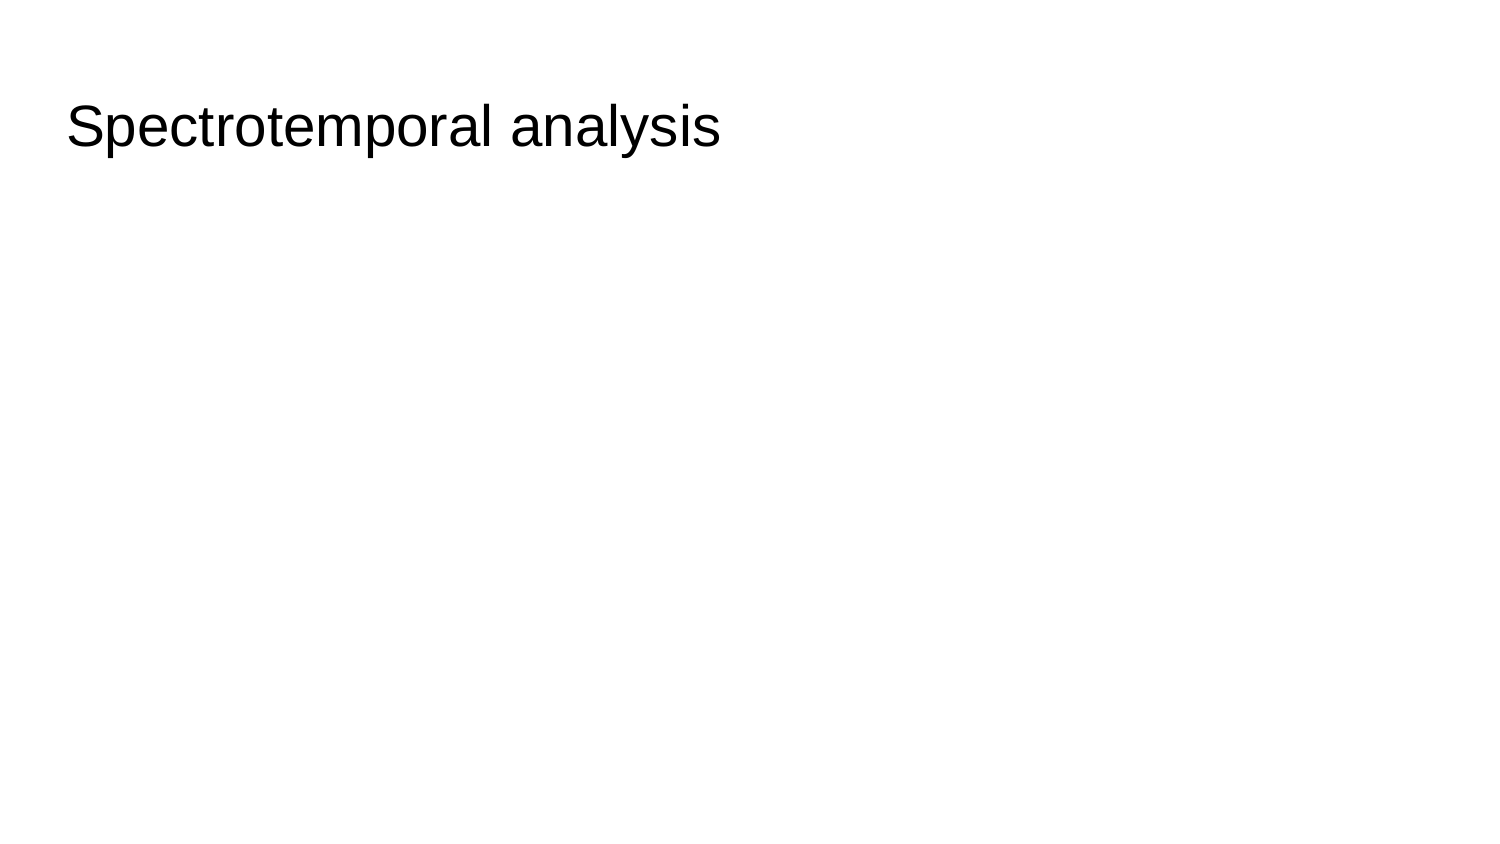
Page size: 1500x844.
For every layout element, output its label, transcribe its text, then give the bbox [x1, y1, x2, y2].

title Spectrotemporal analysis [51, 72, 1449, 167]
